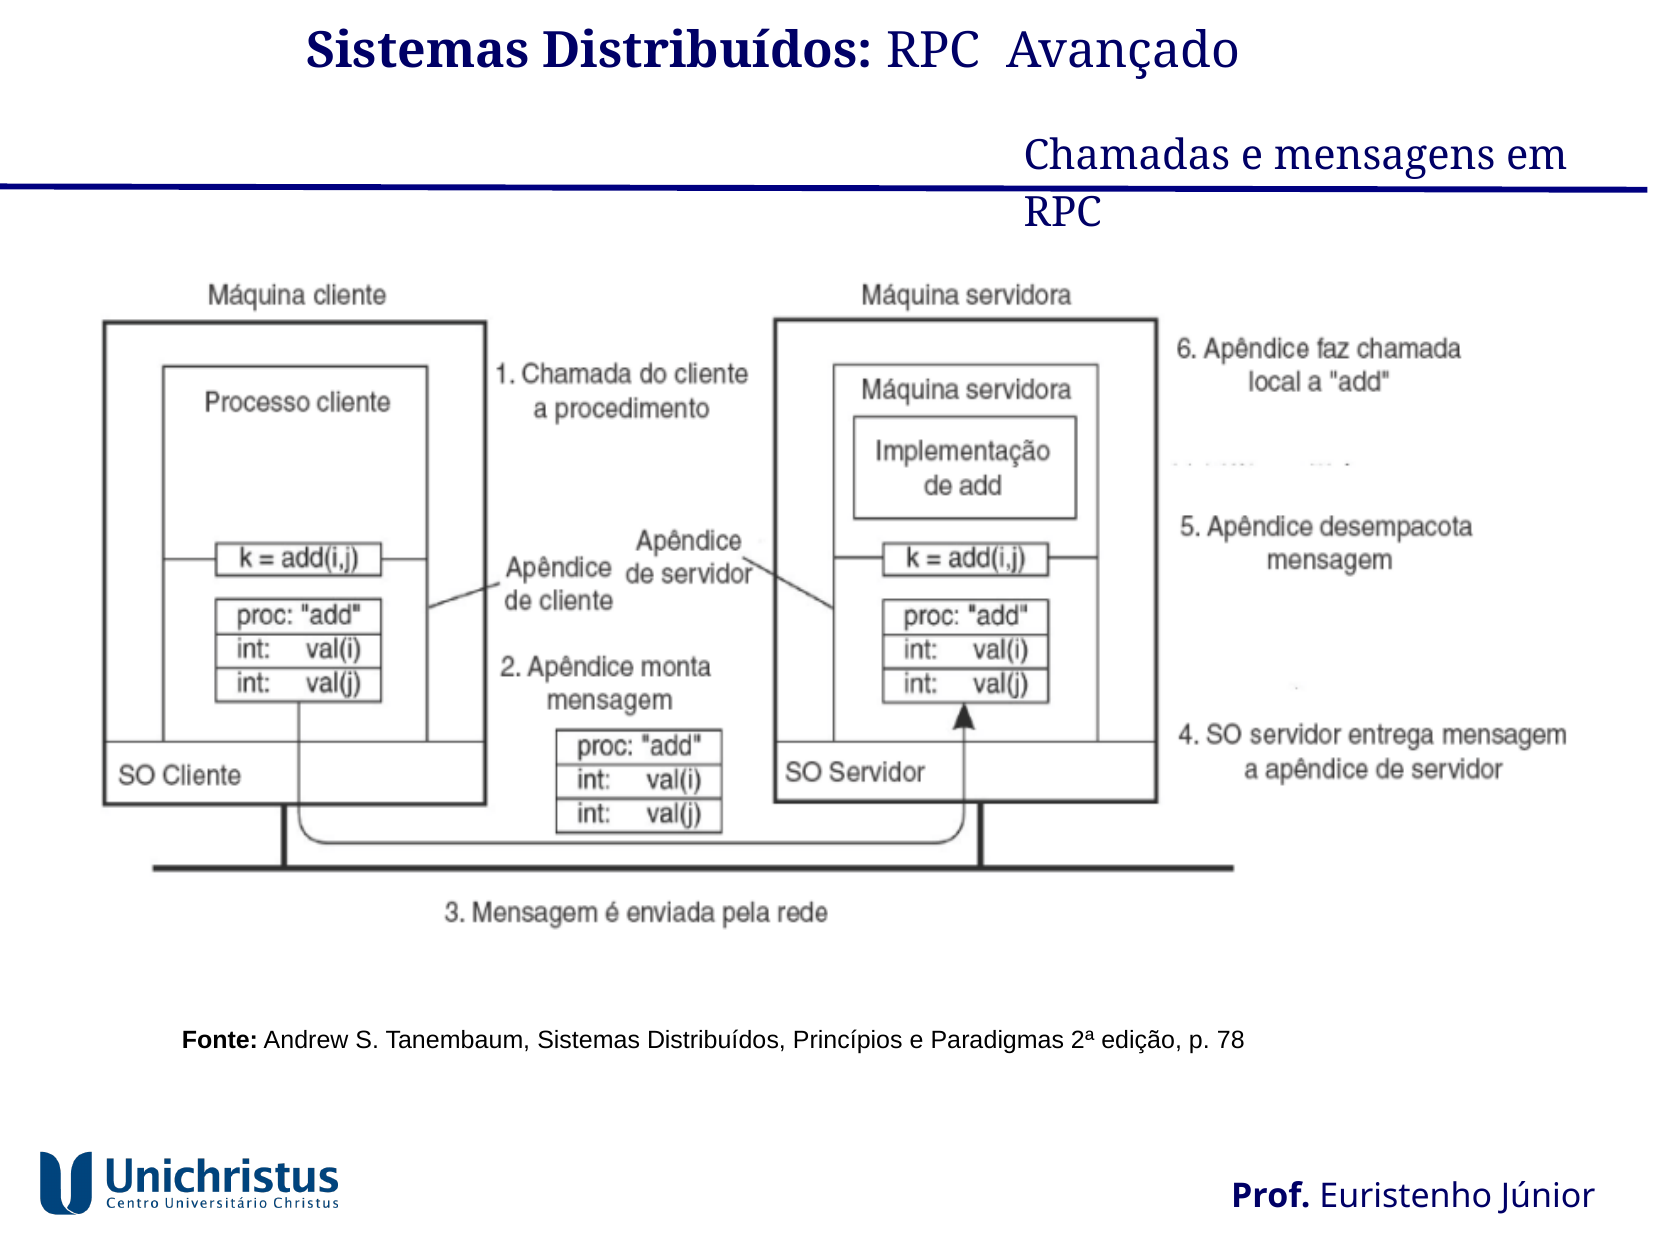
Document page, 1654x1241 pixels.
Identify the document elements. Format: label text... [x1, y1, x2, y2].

picture [35, 1148, 343, 1217]
text_box Chamadas e mensagens em RPC [1008, 117, 1654, 197]
text_box Prof. Euristenho Júnior [1216, 1163, 1654, 1224]
text_box Fonte: Andrew S. Tanembaum, Sistemas Distribuídos, Princípios e Paradigmas 2ª edição, p. 78 [167, 1018, 1493, 1066]
picture [83, 270, 1578, 941]
text_box Sistemas Distribuídos: RPC Avançado [291, 6, 1268, 113]
